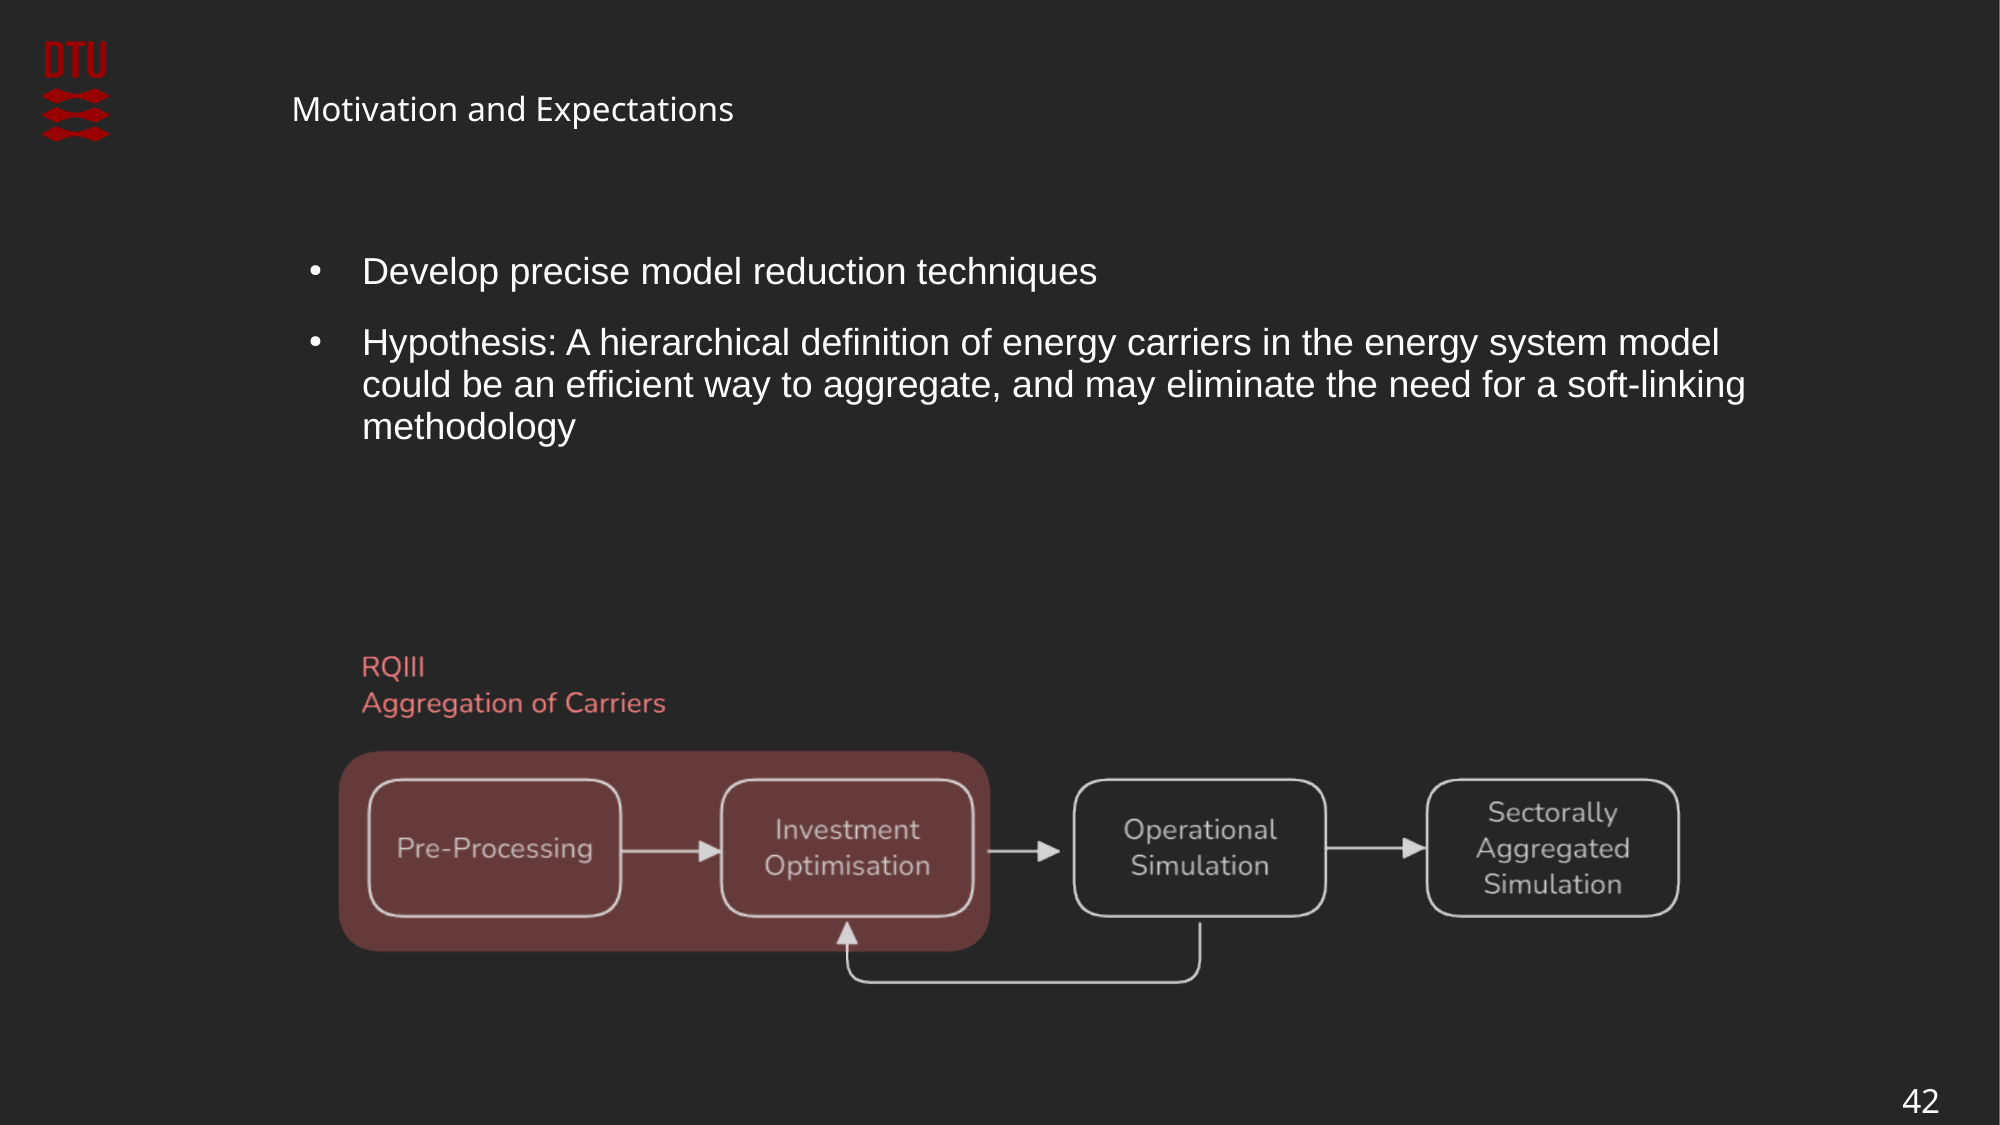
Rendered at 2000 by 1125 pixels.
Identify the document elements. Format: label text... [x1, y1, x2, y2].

title Motivation and Expectations [291, 70, 1819, 148]
picture [324, 635, 1693, 996]
list Develop precise model reduction techniques Hypothesis: A hierarchical definition of energy carriers in the energy system model could be an efficient way to aggregate, and may eliminate the need for a soft-linking methodology [291, 250, 1819, 578]
